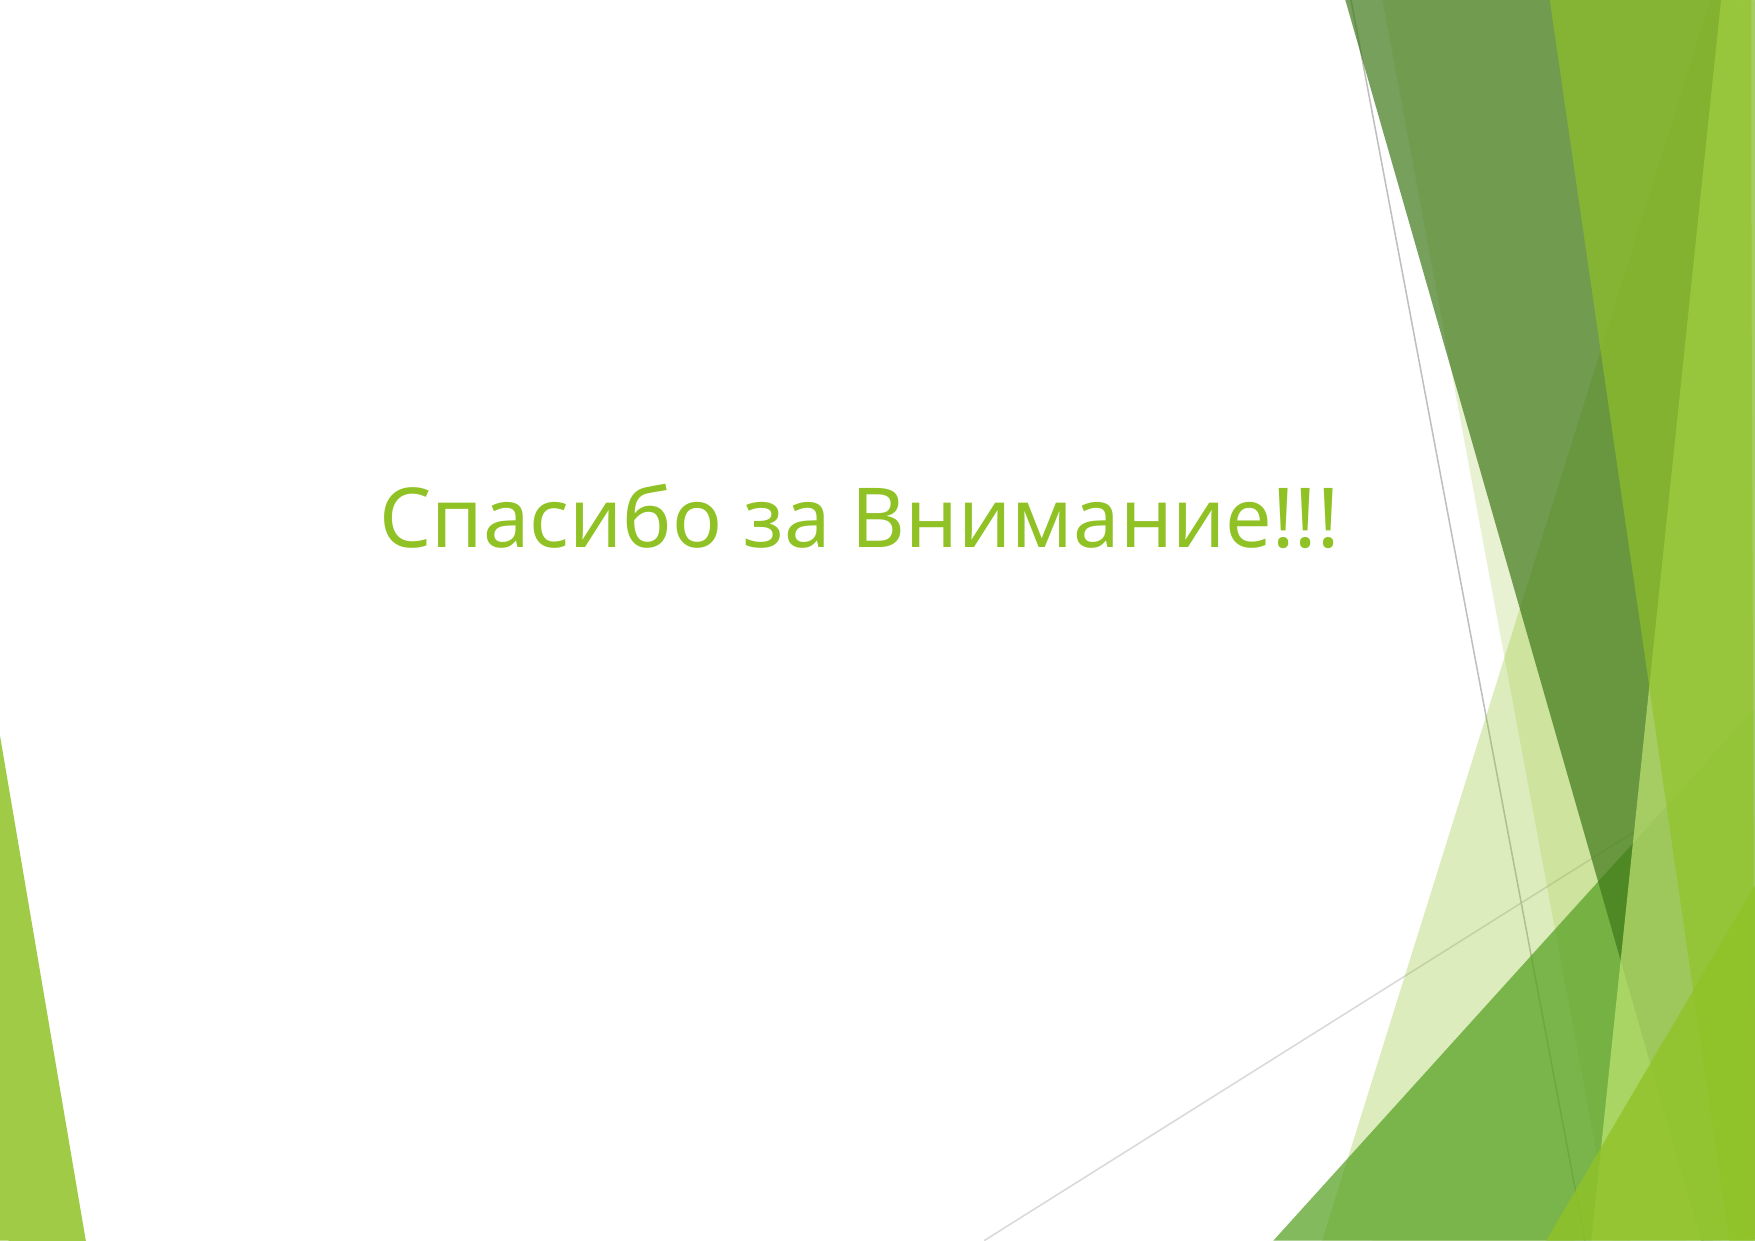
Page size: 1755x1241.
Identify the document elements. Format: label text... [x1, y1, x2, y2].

title Спасибо за Внимание!!! [364, 457, 1583, 697]
